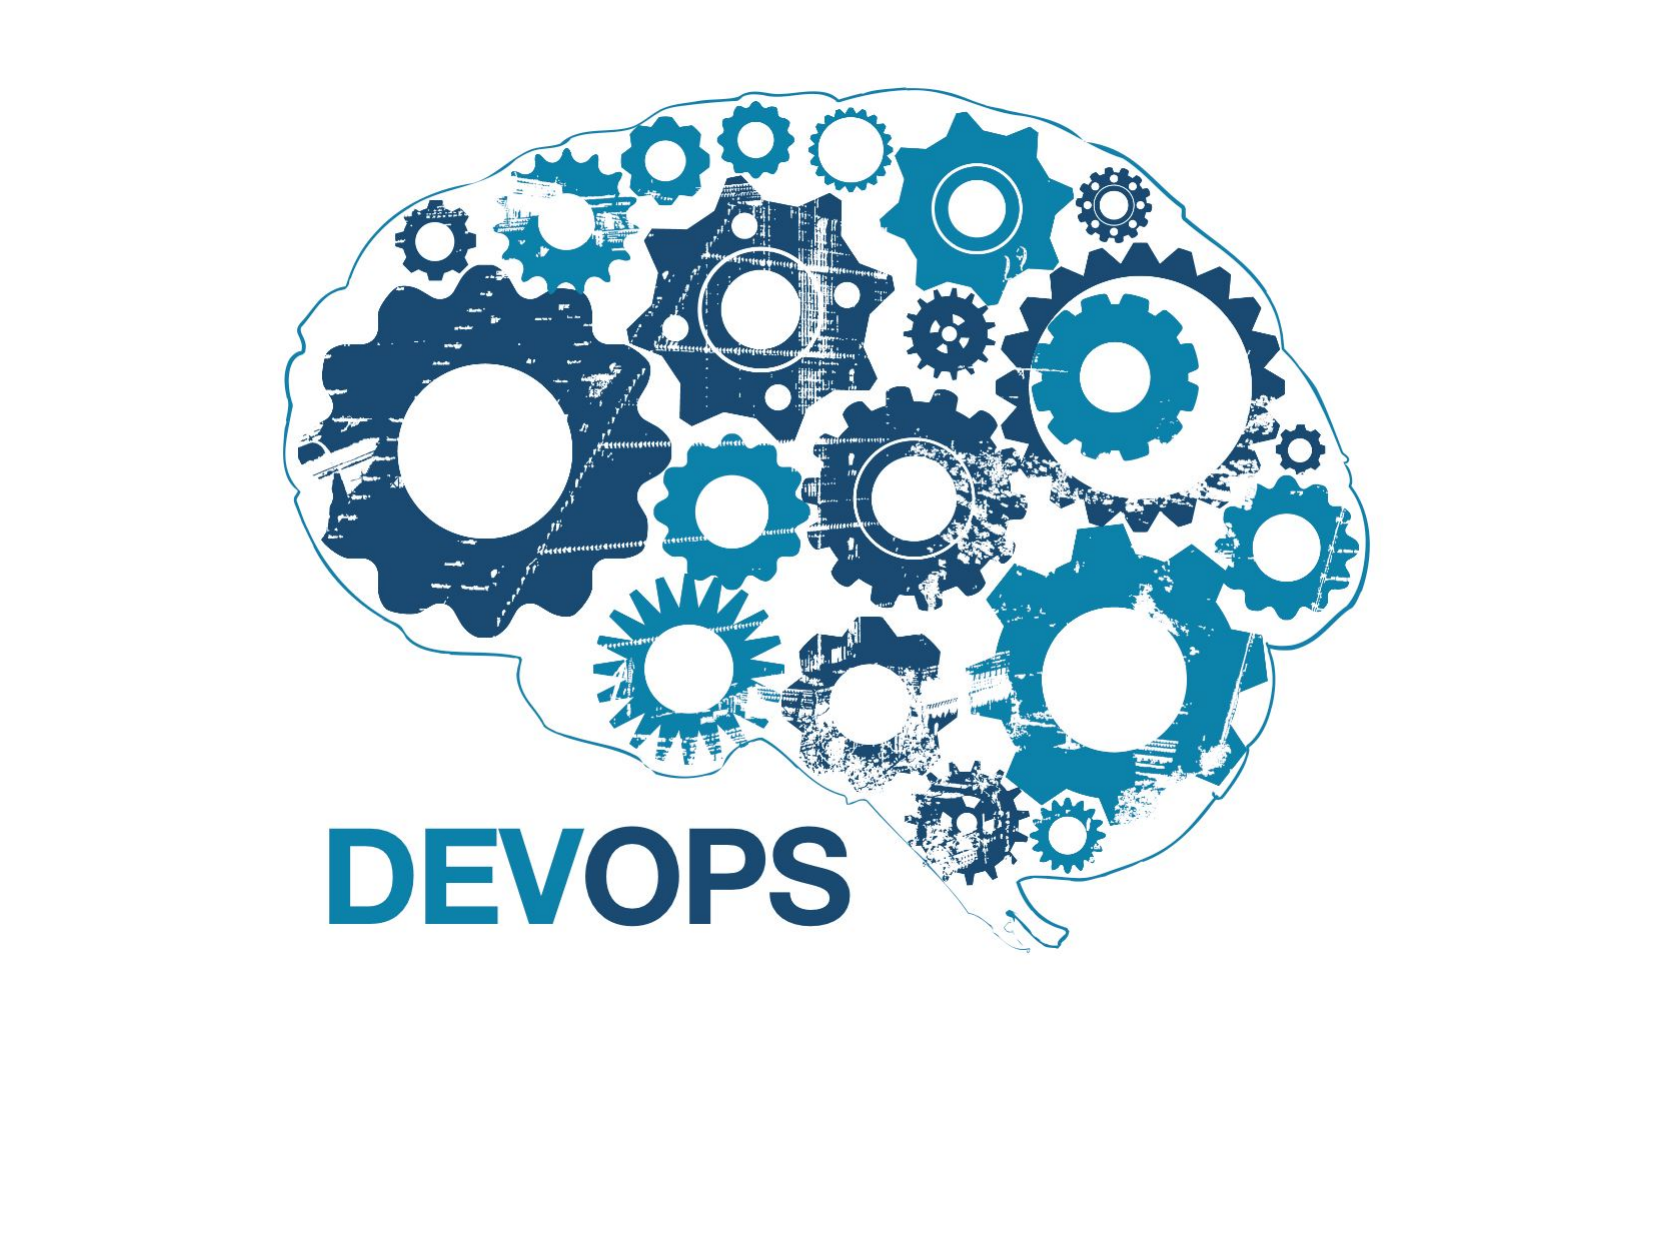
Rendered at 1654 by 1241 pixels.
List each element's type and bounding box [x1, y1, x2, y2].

picture [262, 67, 1392, 971]
